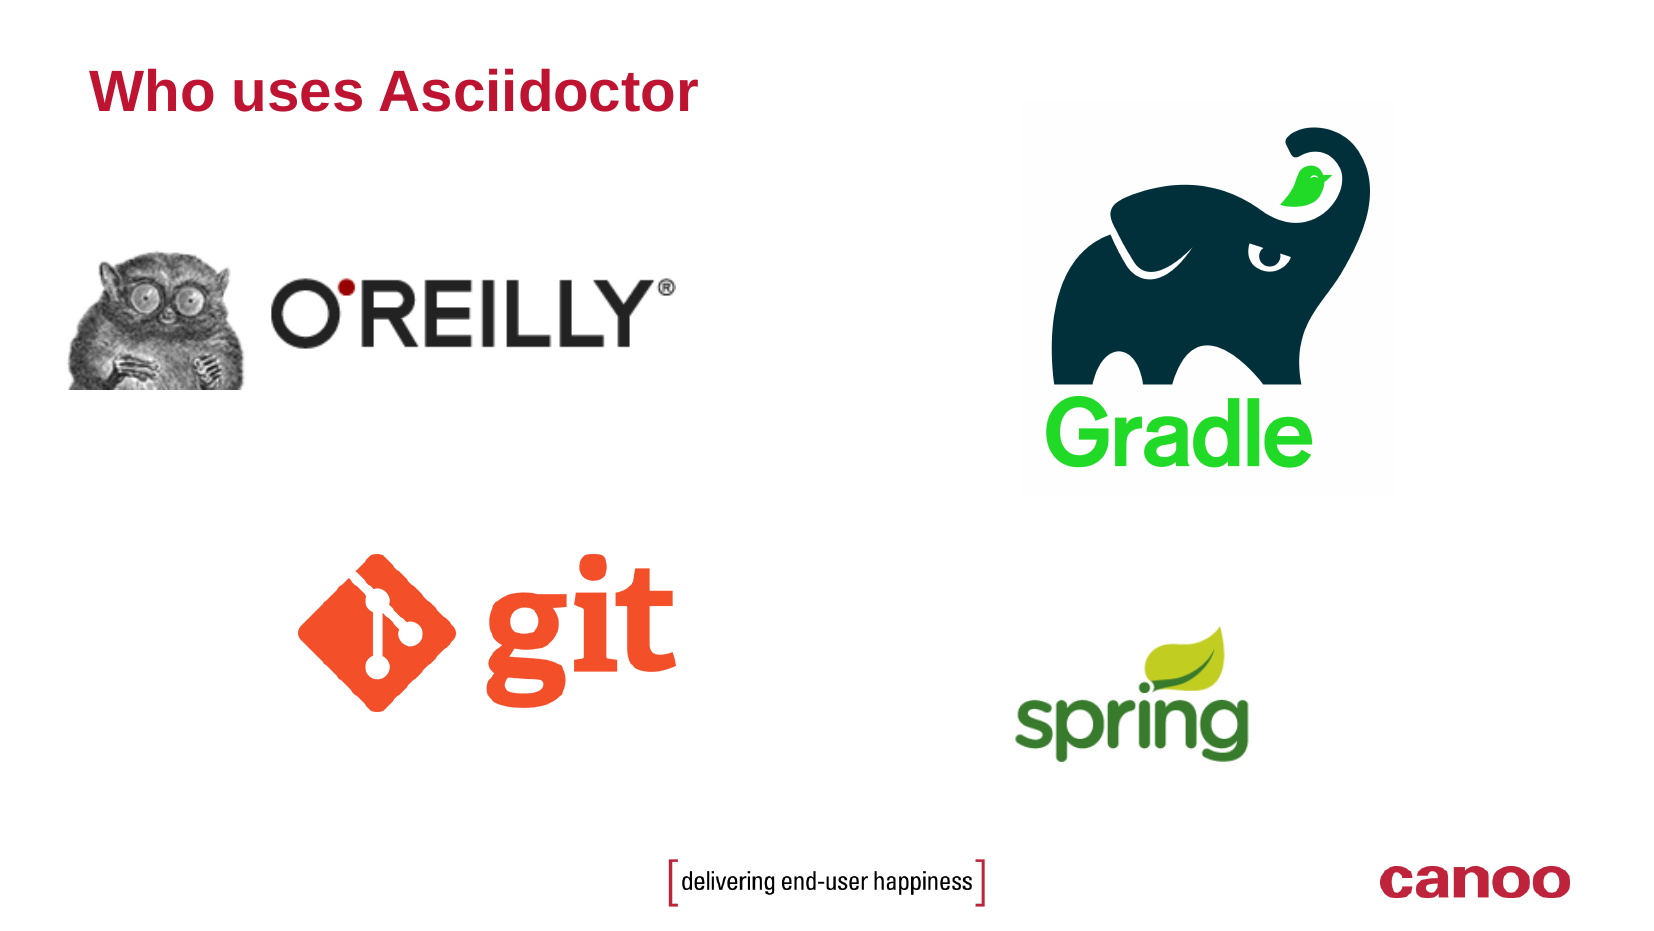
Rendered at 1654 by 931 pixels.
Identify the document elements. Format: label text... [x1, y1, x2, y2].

picture [225, 539, 774, 727]
title Who uses Asciidoctor [75, 45, 1591, 136]
picture [988, 614, 1276, 786]
picture [1020, 100, 1396, 496]
picture [1380, 866, 1570, 898]
picture [662, 855, 991, 910]
picture [55, 224, 676, 391]
